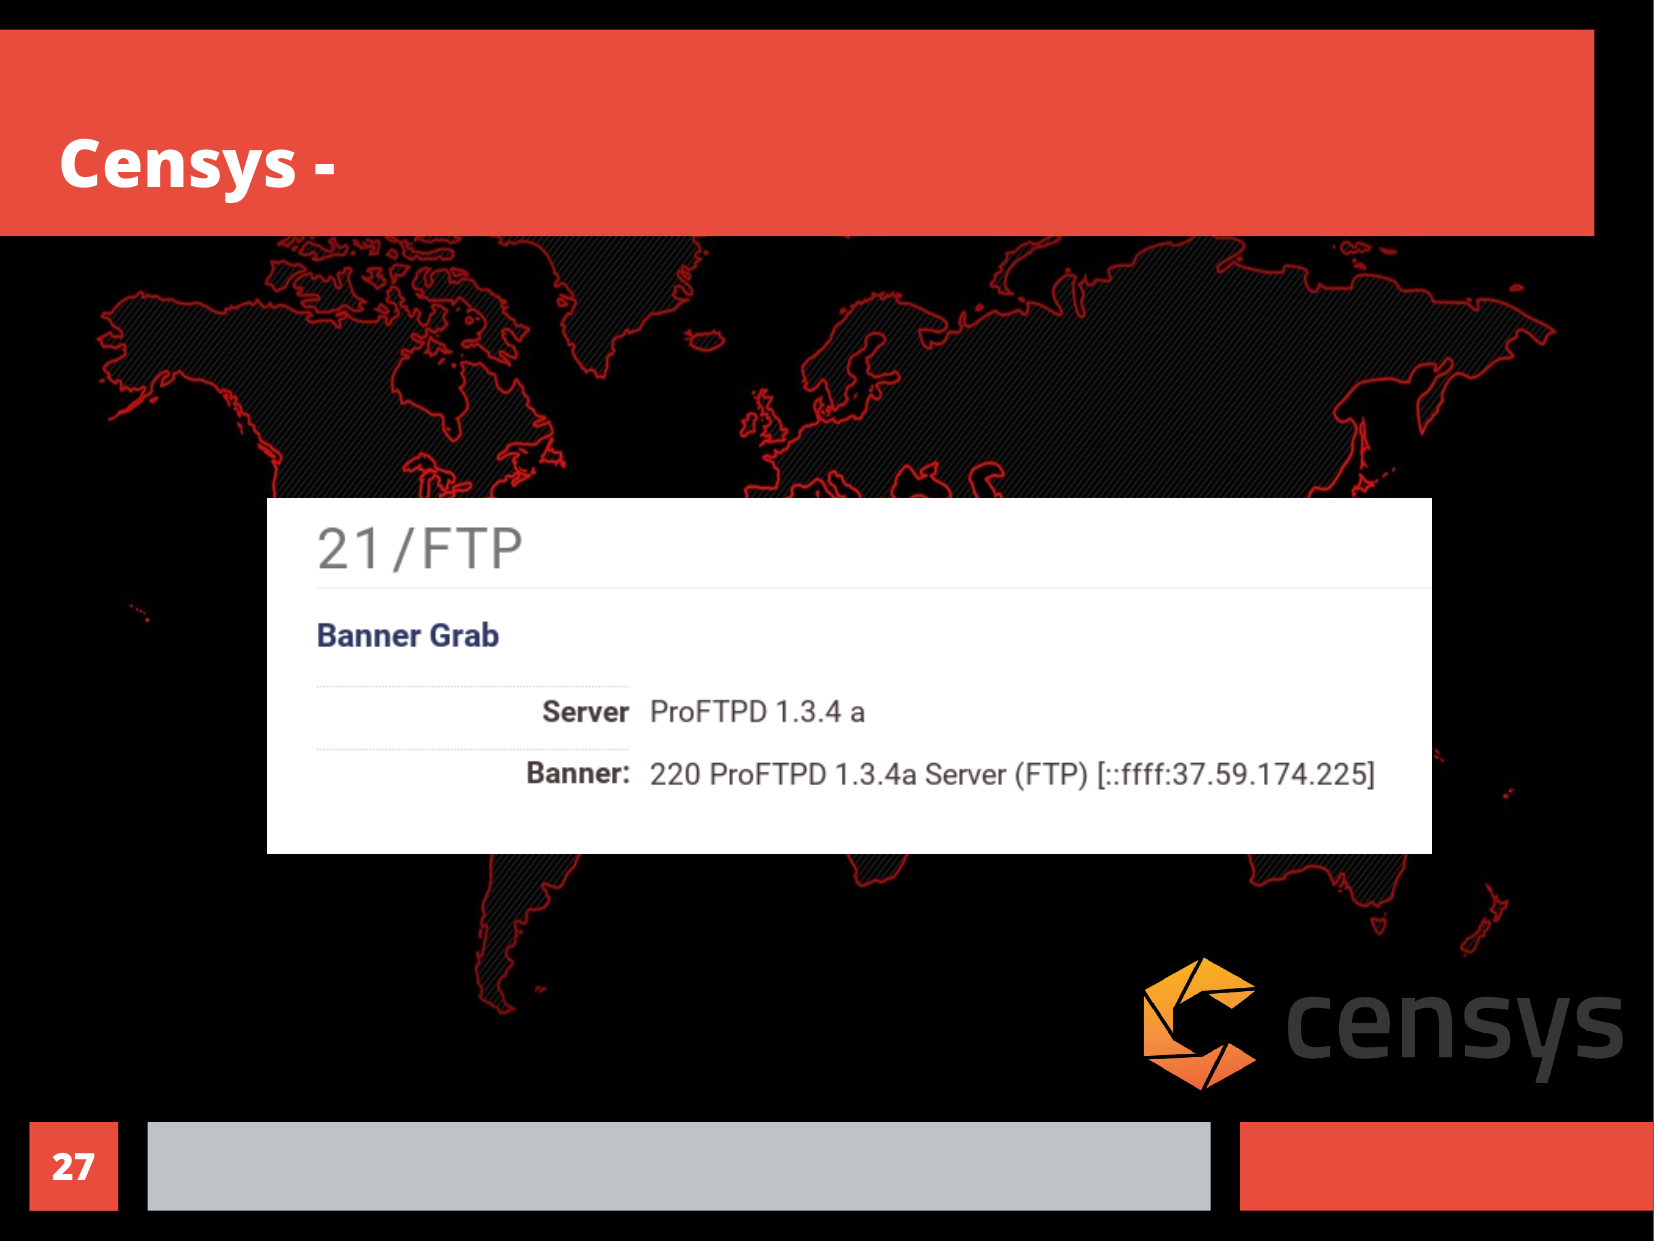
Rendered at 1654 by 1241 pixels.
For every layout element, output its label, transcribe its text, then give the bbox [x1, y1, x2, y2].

picture [0, 0, 1654, 1241]
title Censys - [59, 59, 1595, 207]
